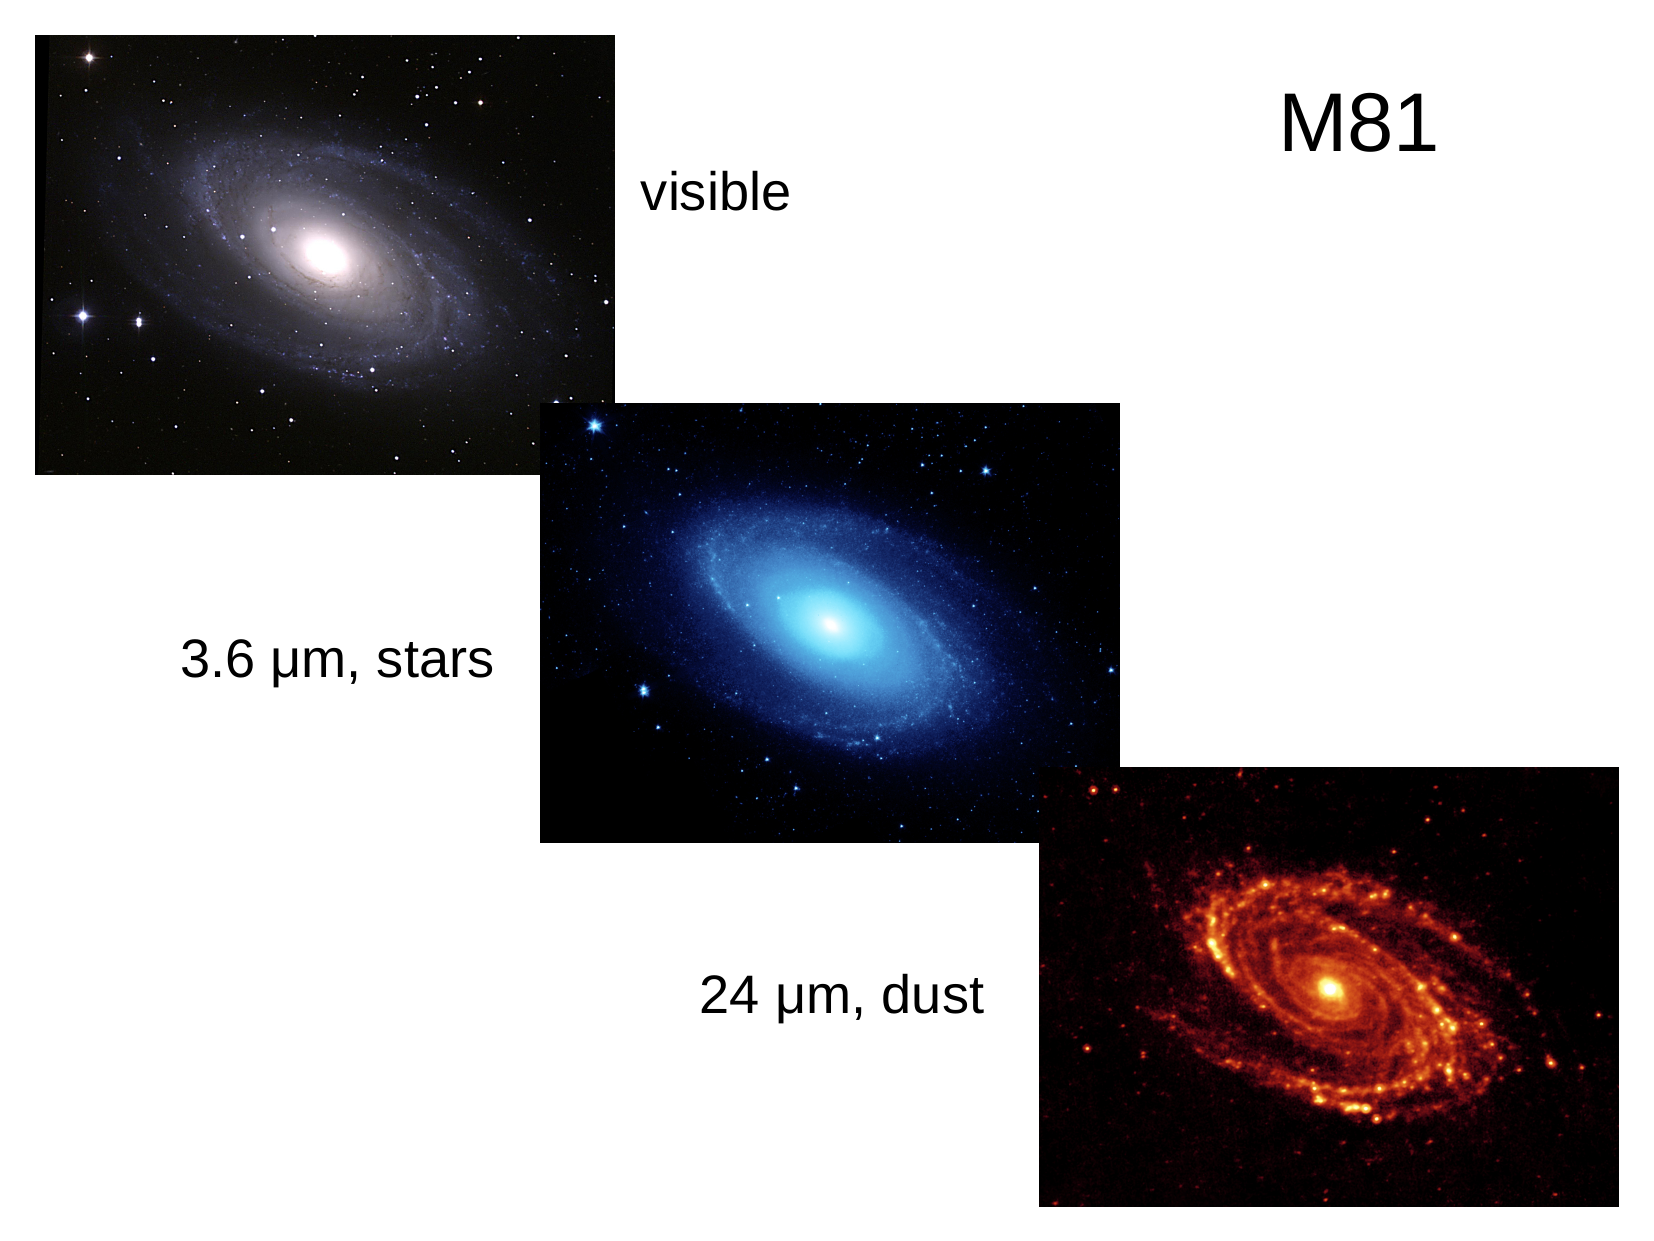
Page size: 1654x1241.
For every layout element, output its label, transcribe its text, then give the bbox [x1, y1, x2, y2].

text_box visible [625, 153, 875, 229]
text_box 24 μm, dust [685, 956, 1040, 1093]
text_box 3.6 μm, stars [165, 621, 520, 758]
text_box M81 [1263, 69, 1571, 178]
picture [35, 35, 1619, 1207]
